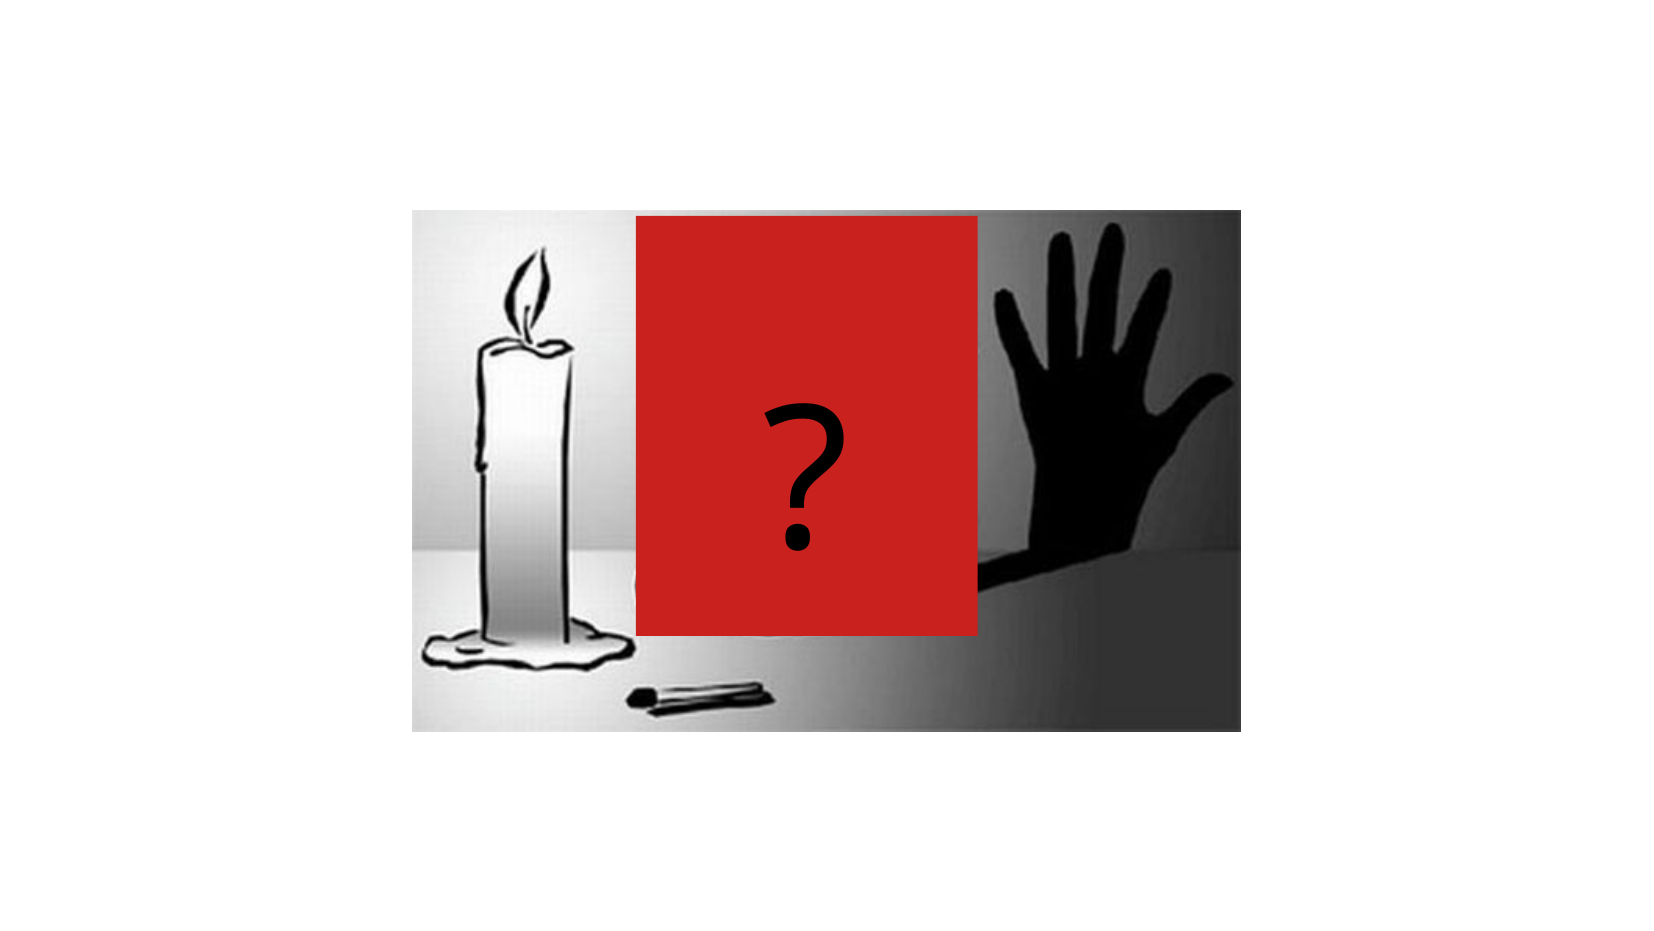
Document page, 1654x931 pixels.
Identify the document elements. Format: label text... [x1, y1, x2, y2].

picture [412, 210, 1241, 732]
text_box ? [747, 327, 868, 543]
text_box [635, 215, 978, 636]
